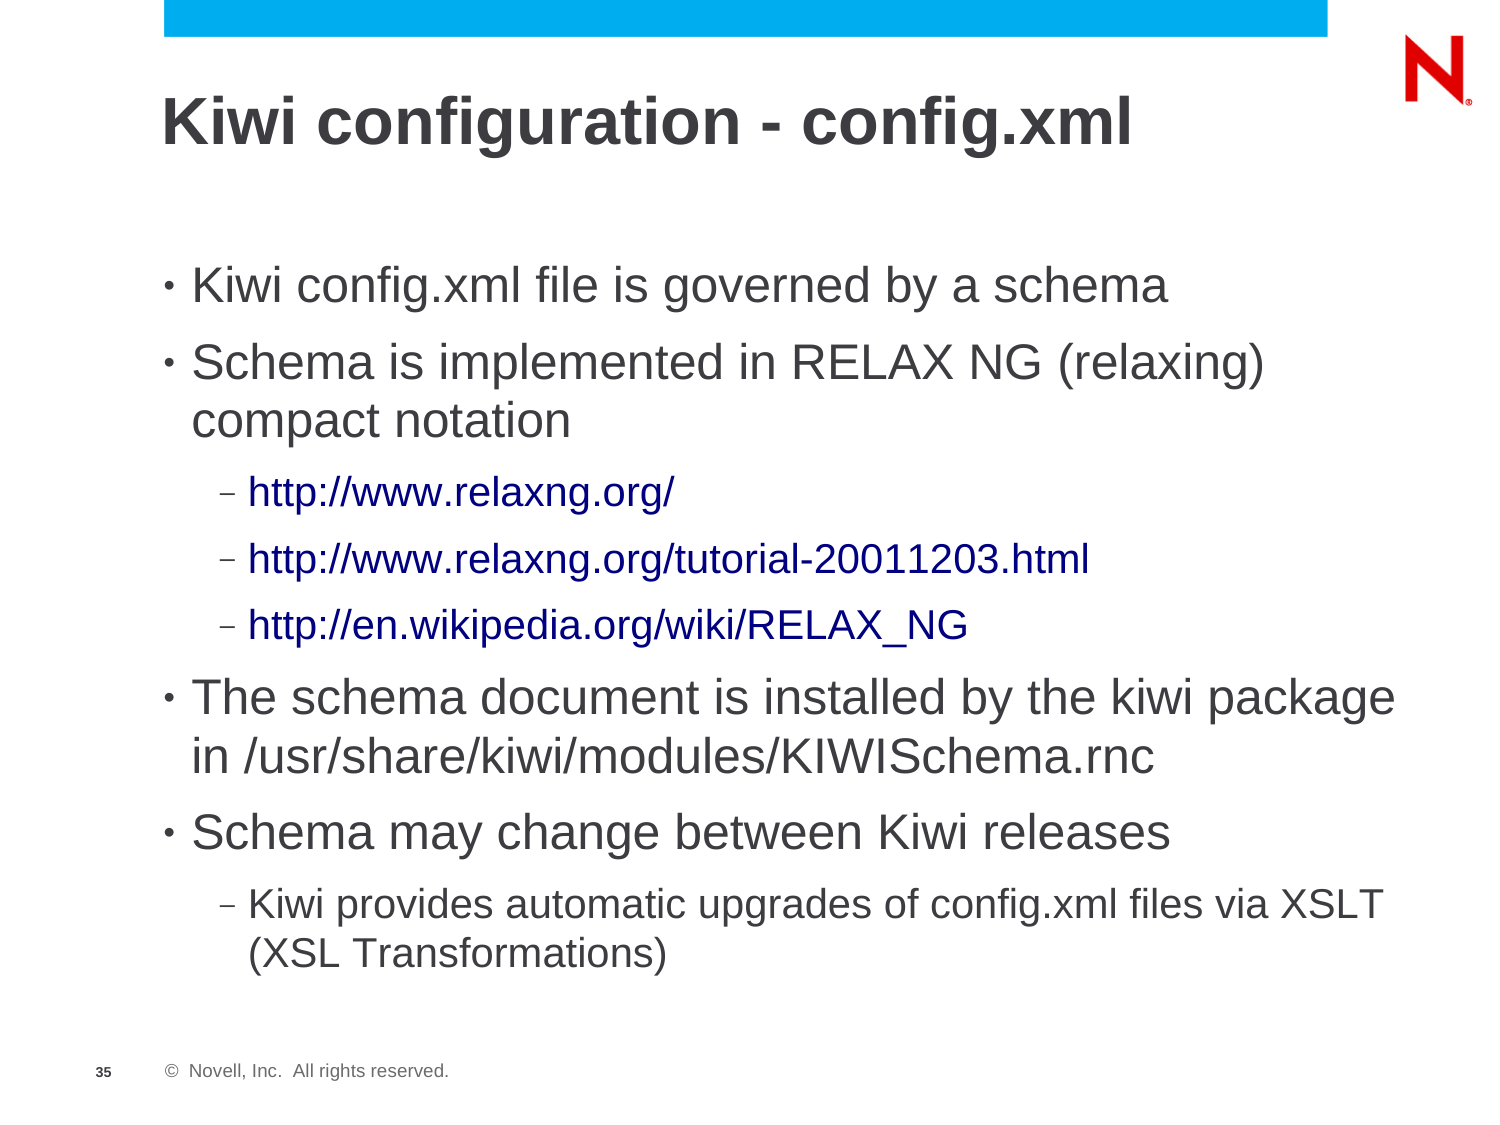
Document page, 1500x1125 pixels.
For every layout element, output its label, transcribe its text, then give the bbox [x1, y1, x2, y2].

title Kiwi configuration - config.xml [161, 41, 1383, 205]
picture [1403, 32, 1473, 107]
list Kiwi config.xml file is governed by a schema Schema is implemented in RELAX NG (relaxing) compact notation http://www.relaxng.org/ http://www.relaxng.org/tutorial-20011203.html http://en.wikipedia.org/wiki/RELAX_NG The schema document is installed by the kiwi package in /usr/share/kiwi/modules/KIWISchema.rnc Schema may change between Kiwi releases Kiwi provides automatic upgrades of config.xml files via XSLT (XSL Transformations) [163, 254, 1404, 986]
